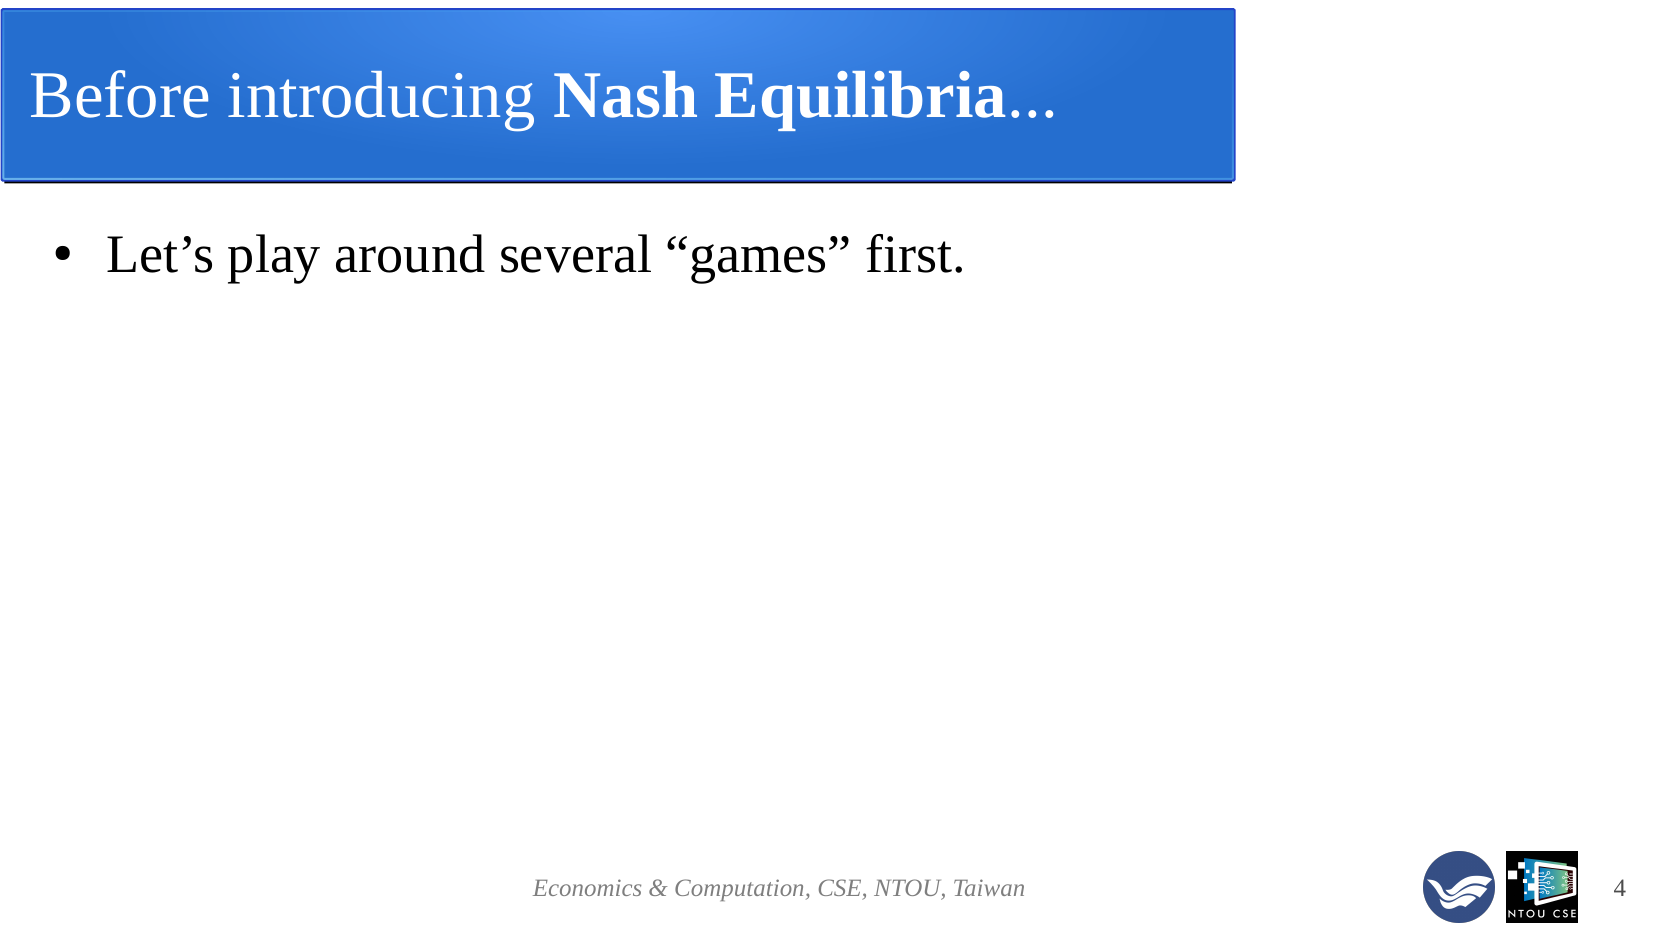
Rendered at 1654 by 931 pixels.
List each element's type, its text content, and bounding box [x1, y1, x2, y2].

title Before introducing Nash Equilibria... [29, 12, 1229, 177]
list Let’s play around several “games” first. [35, 224, 1524, 764]
picture [1423, 851, 1495, 923]
picture [1506, 851, 1578, 923]
